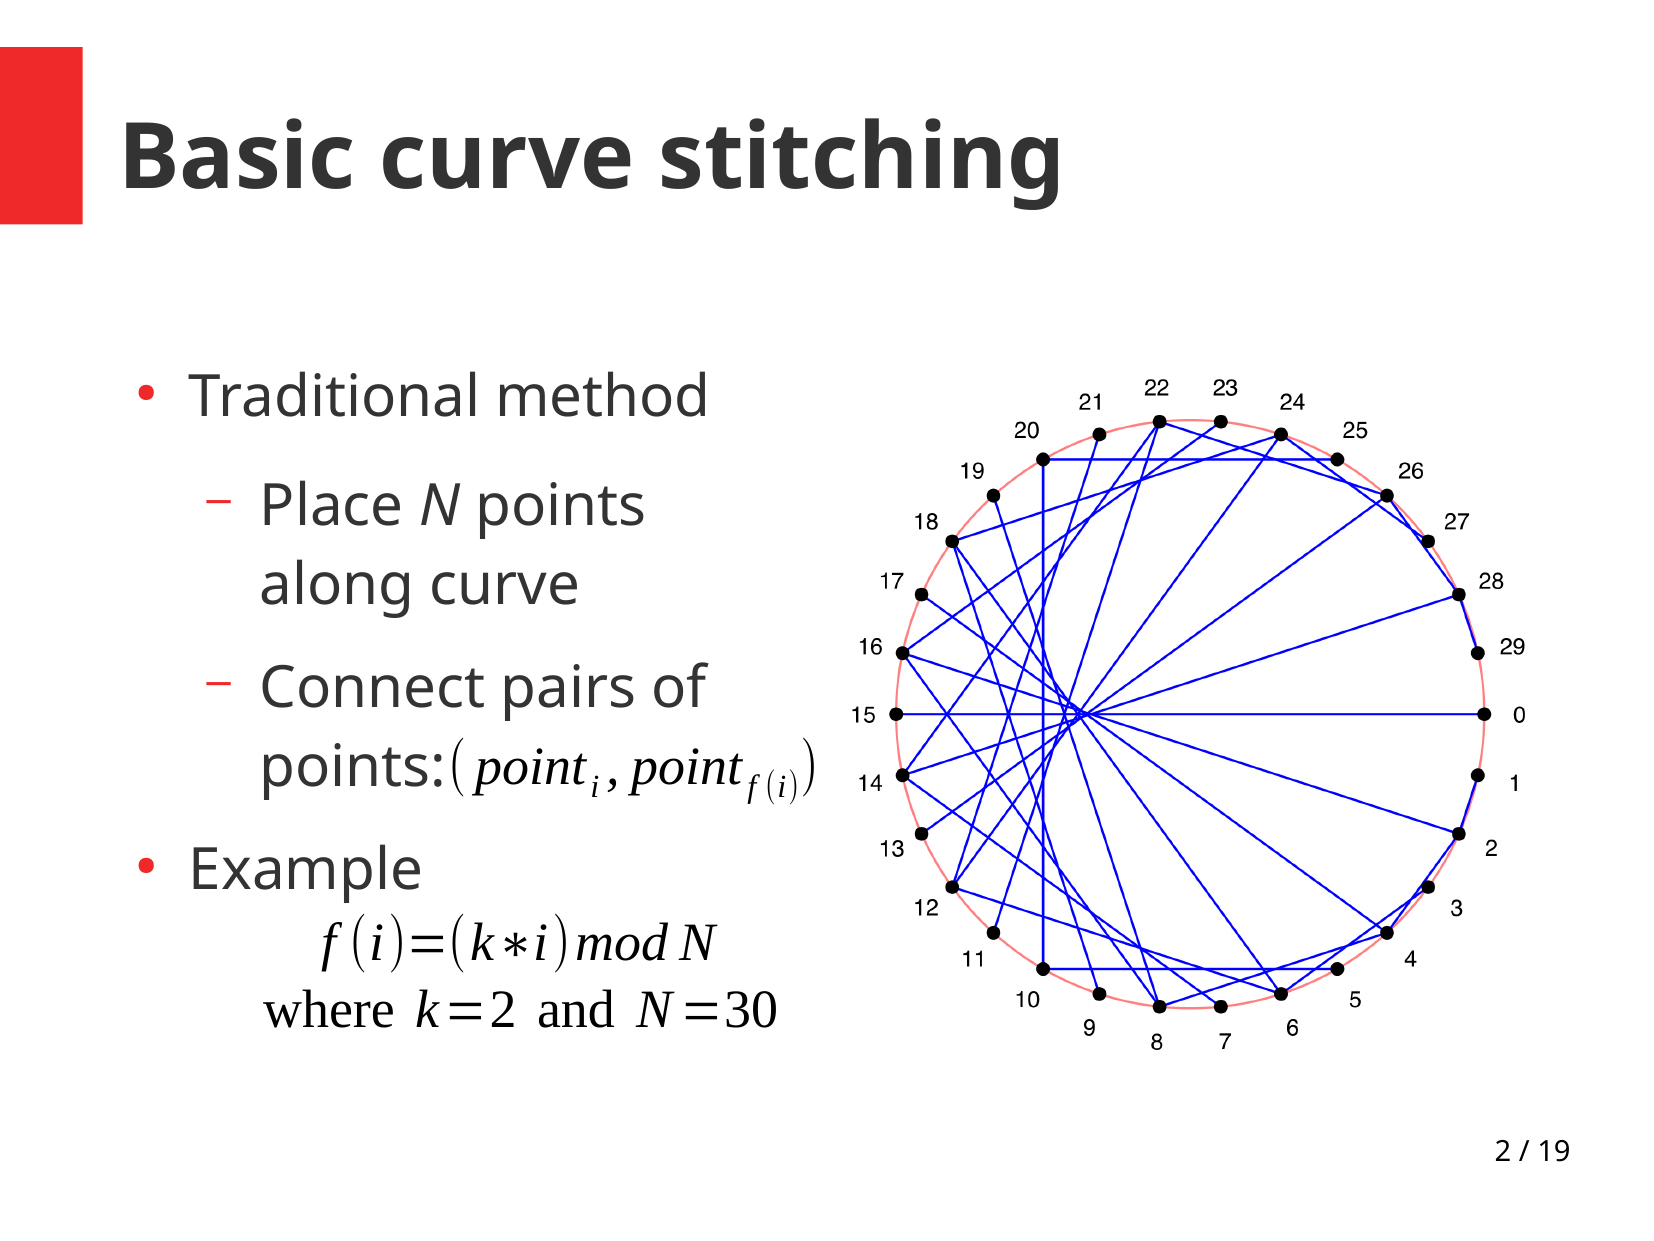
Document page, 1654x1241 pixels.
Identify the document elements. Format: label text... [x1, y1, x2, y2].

chart [443, 735, 826, 808]
list Traditional method Place N points along curve Connect pairs of points: Example [118, 354, 810, 1074]
chart [255, 911, 786, 1040]
title Basic curve stitching [118, 49, 1571, 257]
picture [844, 368, 1536, 1060]
